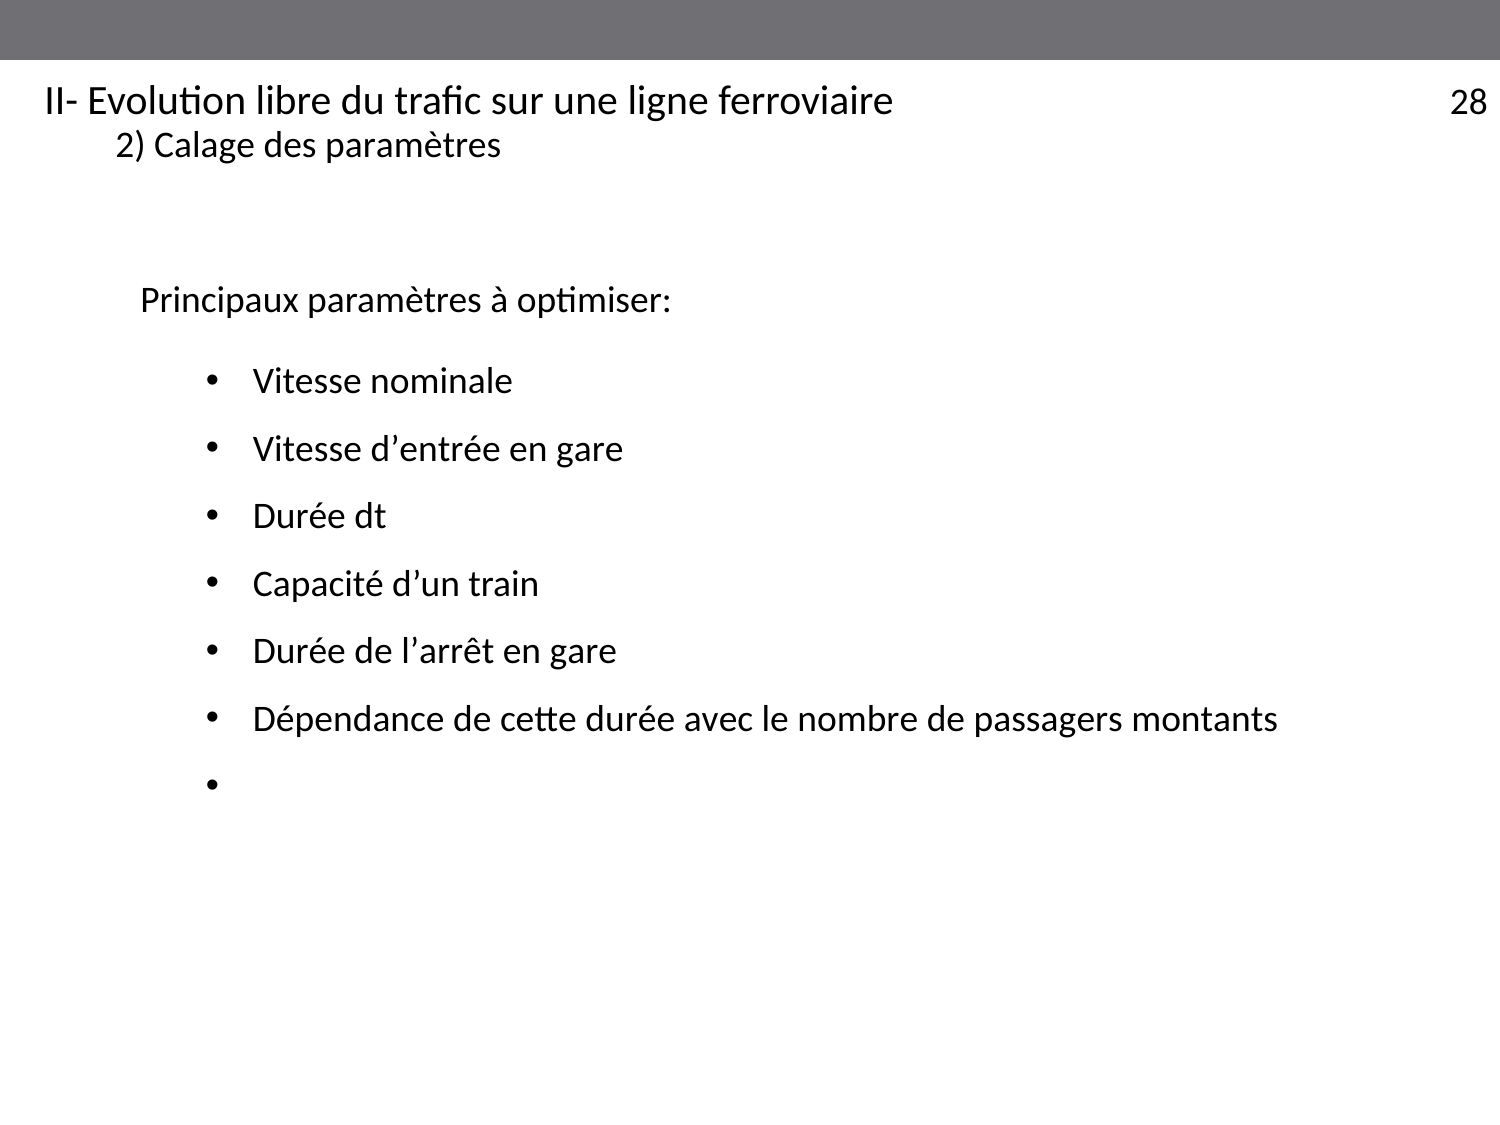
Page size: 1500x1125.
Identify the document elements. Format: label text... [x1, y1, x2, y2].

text_box 2) Calage des paramètres [100, 131, 522, 173]
text_box Principaux paramètres à optimiser: [125, 267, 694, 328]
text_box Vitesse nominale Vitesse d’entrée en gare Durée dt Capacité d’un train Durée de l’arrêt en gare Dépendance de cette durée avec le nombre de passagers montants [190, 326, 1308, 819]
text_box 28 [1435, 69, 1500, 131]
text_box II- Evolution libre du trafic sur une ligne ferroviaire [29, 66, 951, 131]
